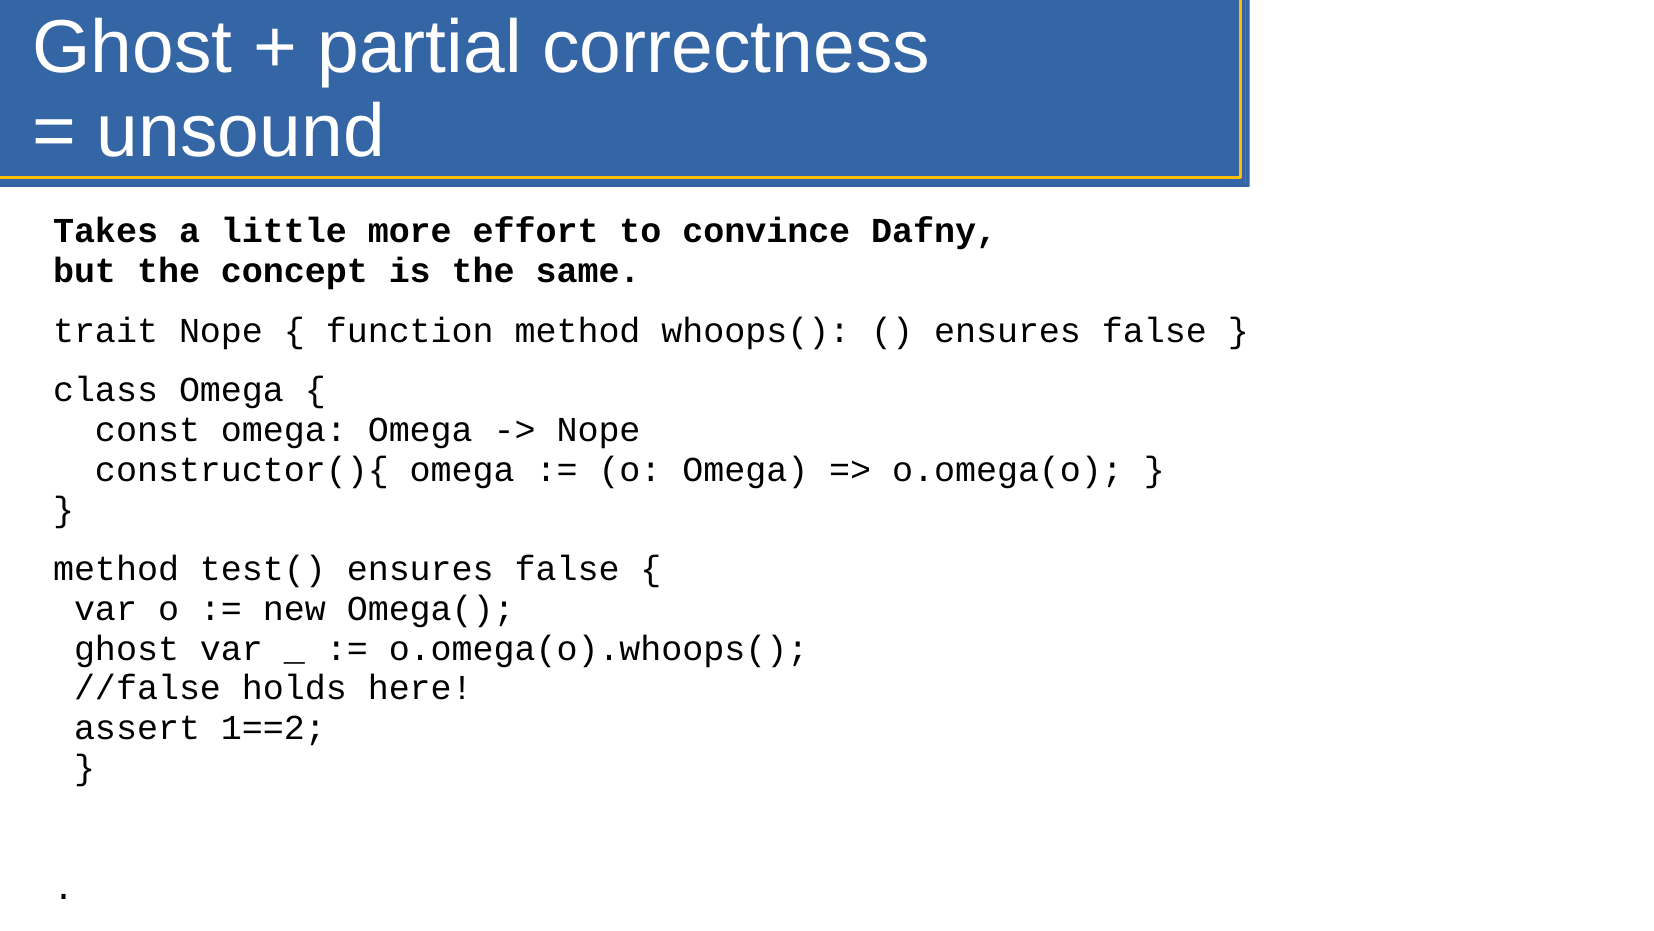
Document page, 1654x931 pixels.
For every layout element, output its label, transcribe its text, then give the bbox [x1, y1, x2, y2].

list Takes a little more effort to convince Dafny, but the concept is the same. trait Nope { function method whoops(): () ensures false } class Omega { const omega: Omega -> Nope constructor(){ omega := (o: Omega) => o.omega(o); } } method test() ensures false { var o := new Omega(); ghost var _ := o.omega(o).whoops(); //false holds here! assert 1==2; } . [53, 213, 1654, 919]
title Ghost + partial correctness = unsound [11, 4, 1164, 173]
